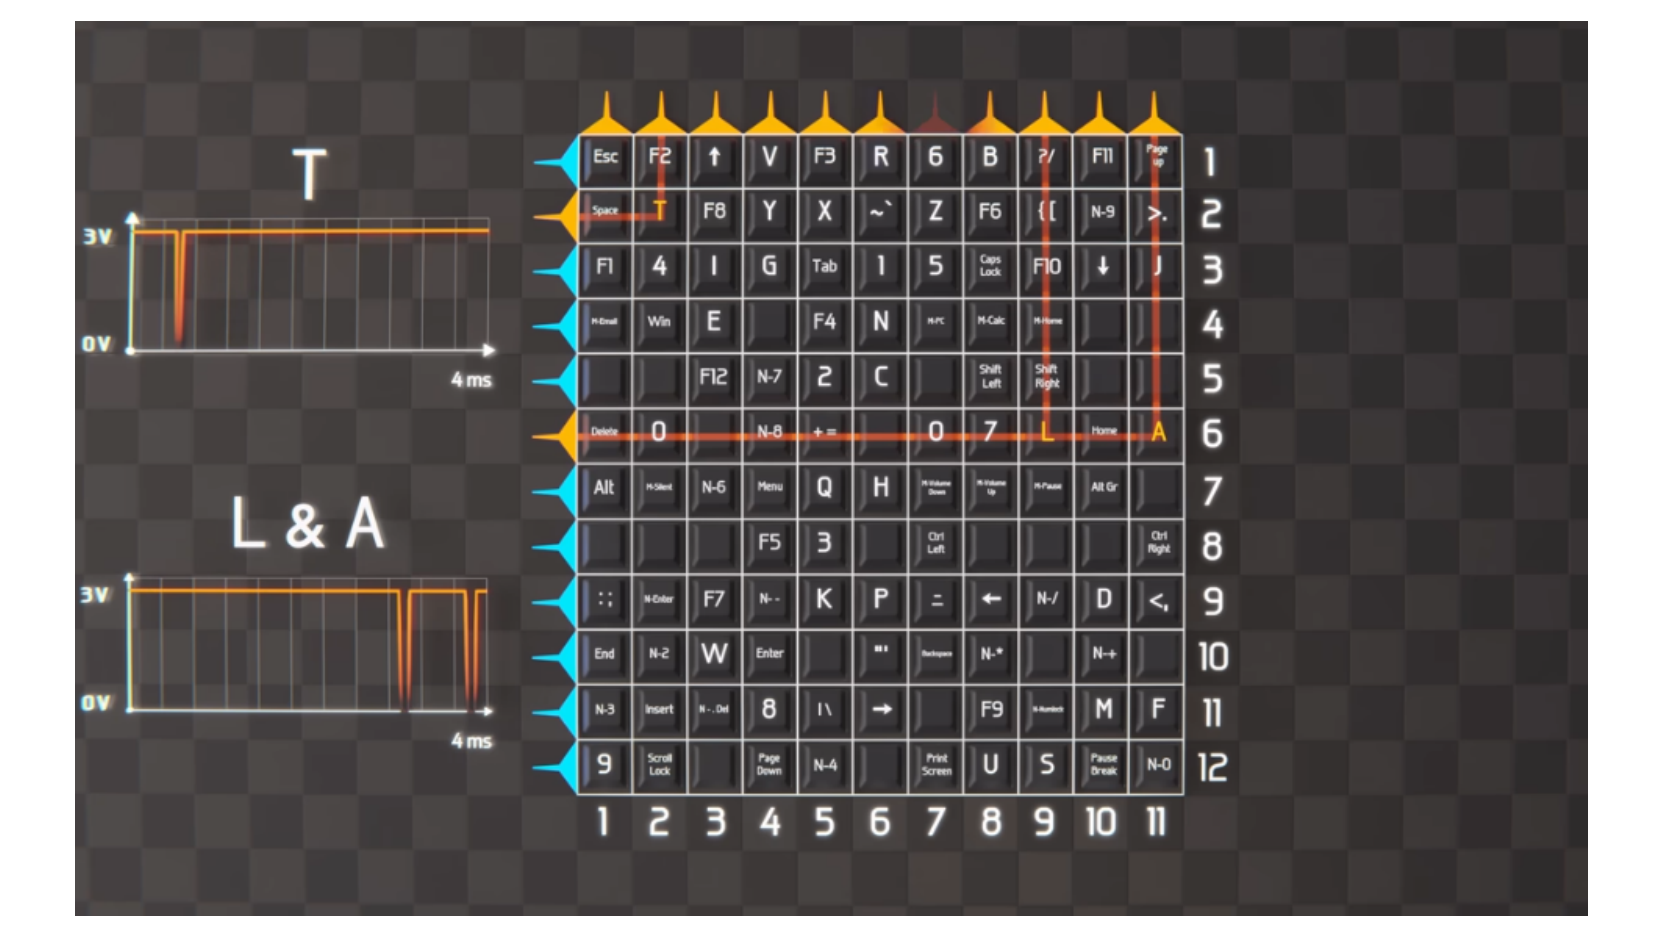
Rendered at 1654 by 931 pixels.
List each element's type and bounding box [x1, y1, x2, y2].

picture [75, 21, 1588, 916]
